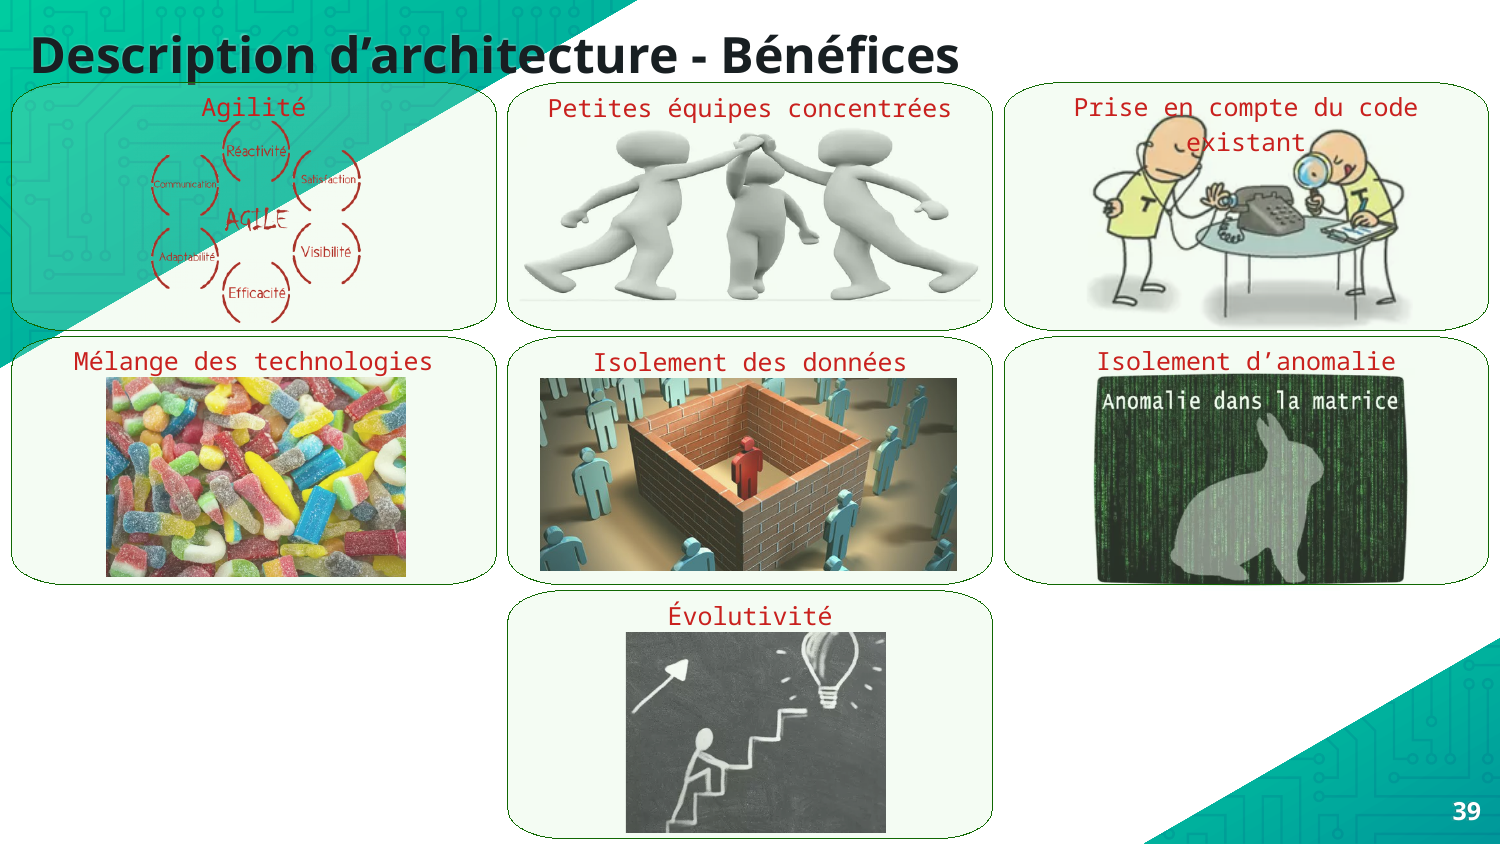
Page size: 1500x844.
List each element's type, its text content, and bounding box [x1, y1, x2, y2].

text_box Isolement d’anomalie [1004, 336, 1489, 380]
text_box Petites équipes concentrées [508, 83, 993, 127]
text_box [507, 365, 993, 585]
text_box Évolutivité [508, 591, 993, 635]
text_box [1004, 155, 1489, 331]
text_box [1004, 380, 1489, 585]
picture [133, 331, 370, 336]
text_box Isolement des données [508, 337, 993, 381]
text_box Mélange des technologies [11, 336, 497, 380]
picture [1086, 585, 1415, 591]
text_box [11, 380, 497, 585]
title Description d’architecture - Bénéfices [29, 30, 1249, 89]
slide_number <numéro> [1391, 779, 1482, 844]
text_box Prise en compte du code existant [1004, 82, 1489, 155]
text_box [507, 111, 993, 331]
text_box [11, 126, 497, 331]
text_box [507, 619, 993, 839]
text_box Agilité [11, 82, 497, 126]
